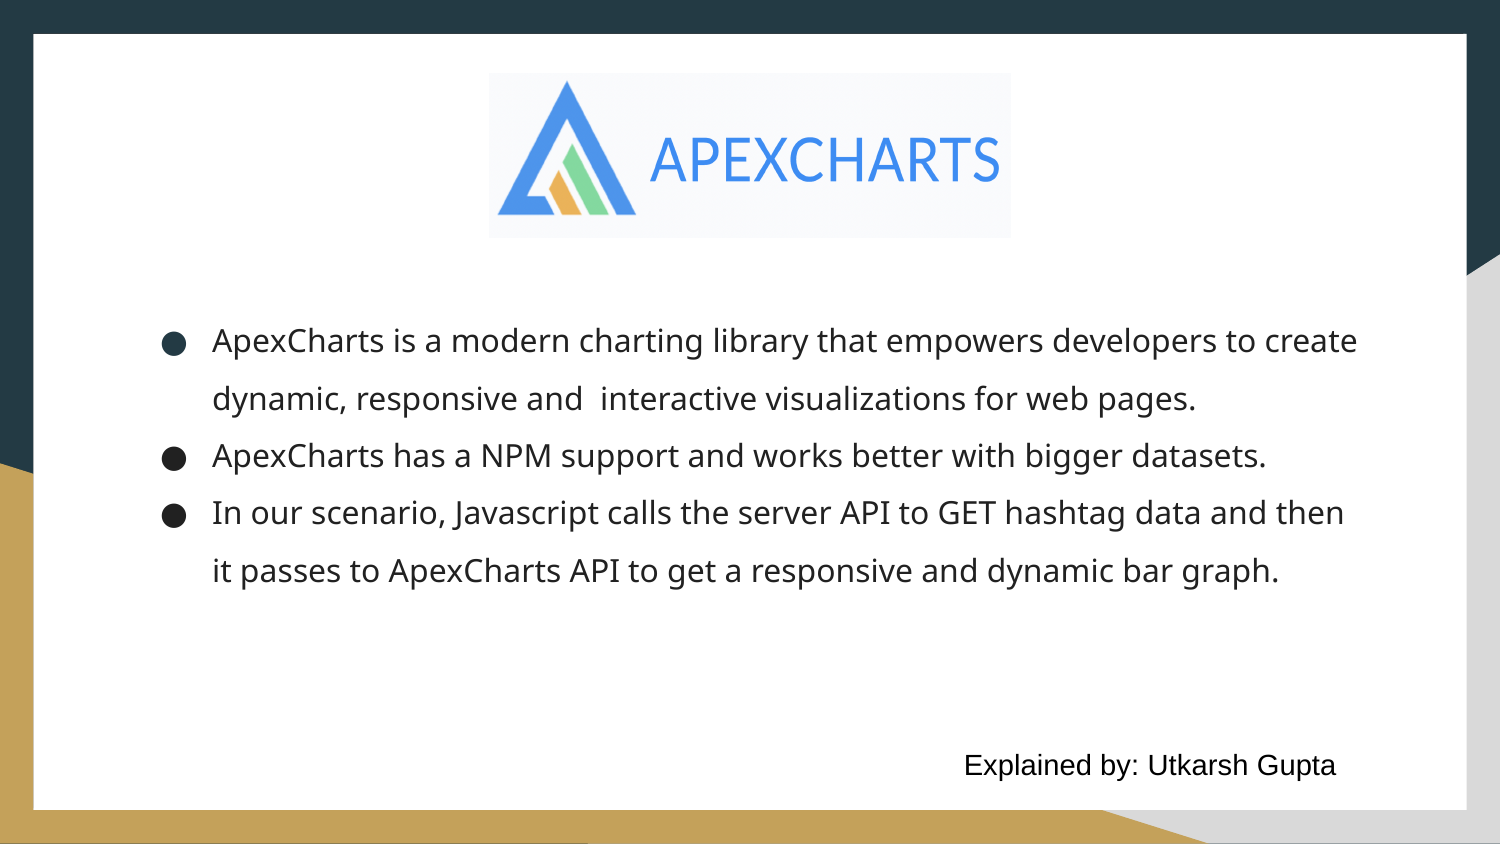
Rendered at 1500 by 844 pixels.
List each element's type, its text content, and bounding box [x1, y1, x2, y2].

text_box Explained by: Utkarsh Gupta [948, 731, 1441, 797]
picture [489, 73, 1011, 238]
list ApexCharts is a modern charting library that empowers developers to create dynamic, responsive and interactive visualizations for web pages. ApexCharts has a NPM support and works better with bigger datasets. In our scenario, Javascript calls the server API to GET hashtag data and then it passes to ApexCharts API to get a responsive and dynamic bar graph. [125, 286, 1375, 658]
